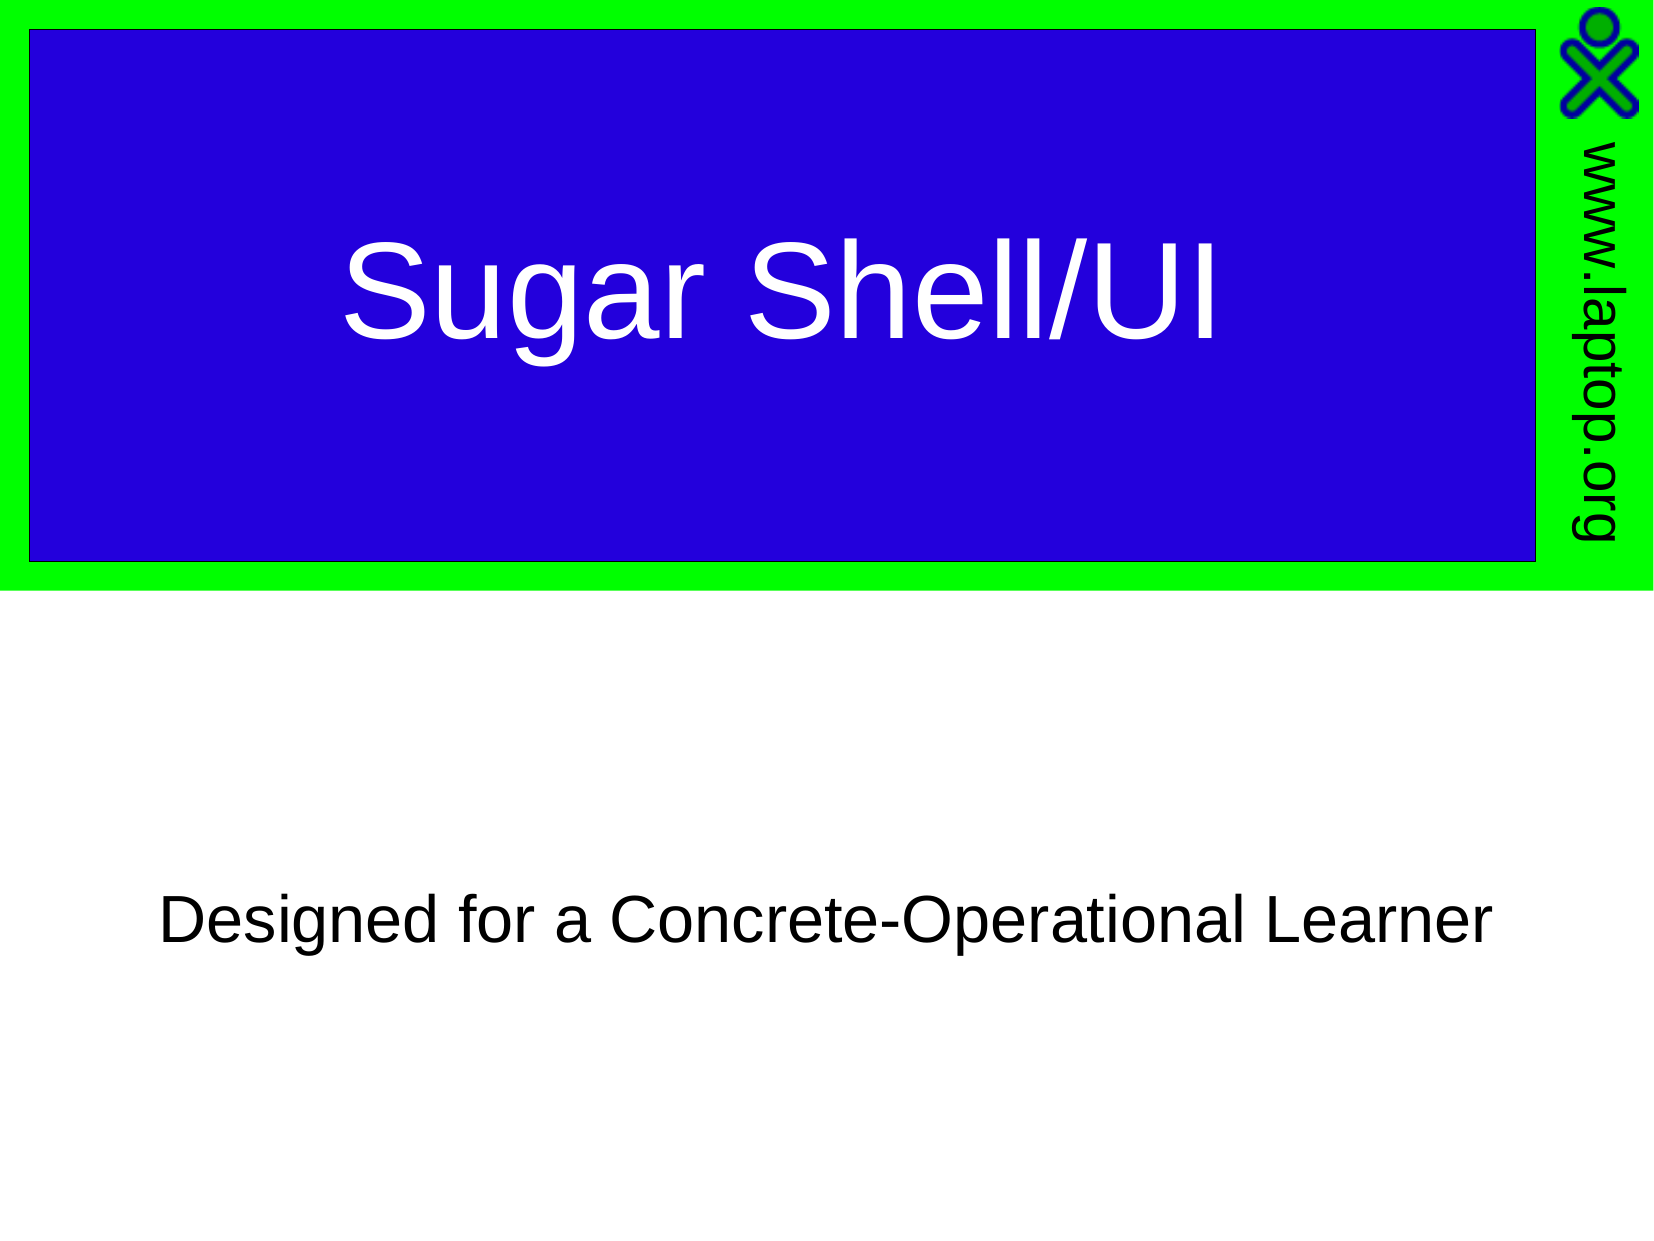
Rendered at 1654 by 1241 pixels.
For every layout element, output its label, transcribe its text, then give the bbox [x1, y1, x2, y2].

subtitle Designed for a Concrete-Operational Learner [82, 627, 1571, 1211]
title Sugar Shell/UI [59, 56, 1506, 525]
picture [1559, 7, 1639, 119]
